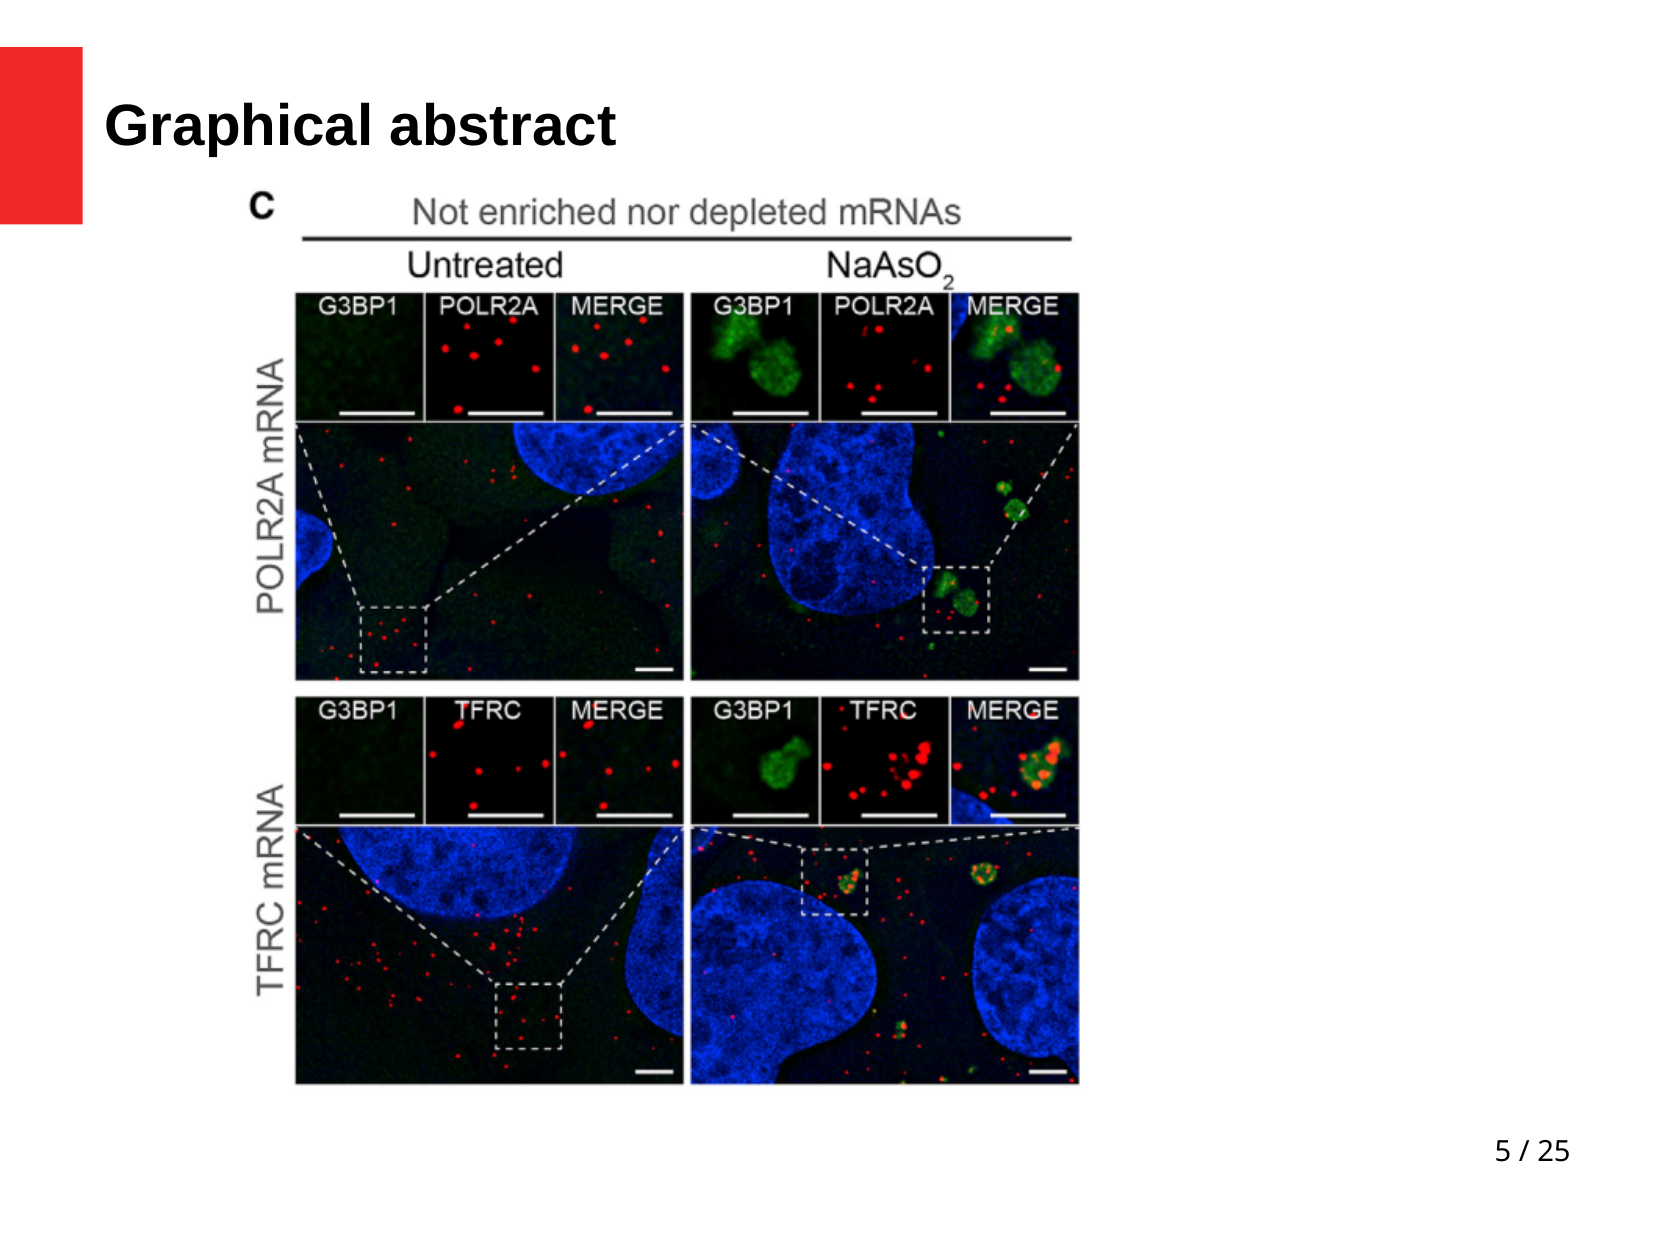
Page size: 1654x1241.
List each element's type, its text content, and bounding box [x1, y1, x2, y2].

picture [240, 176, 1097, 1096]
text_box Graphical abstract [90, 85, 1561, 166]
